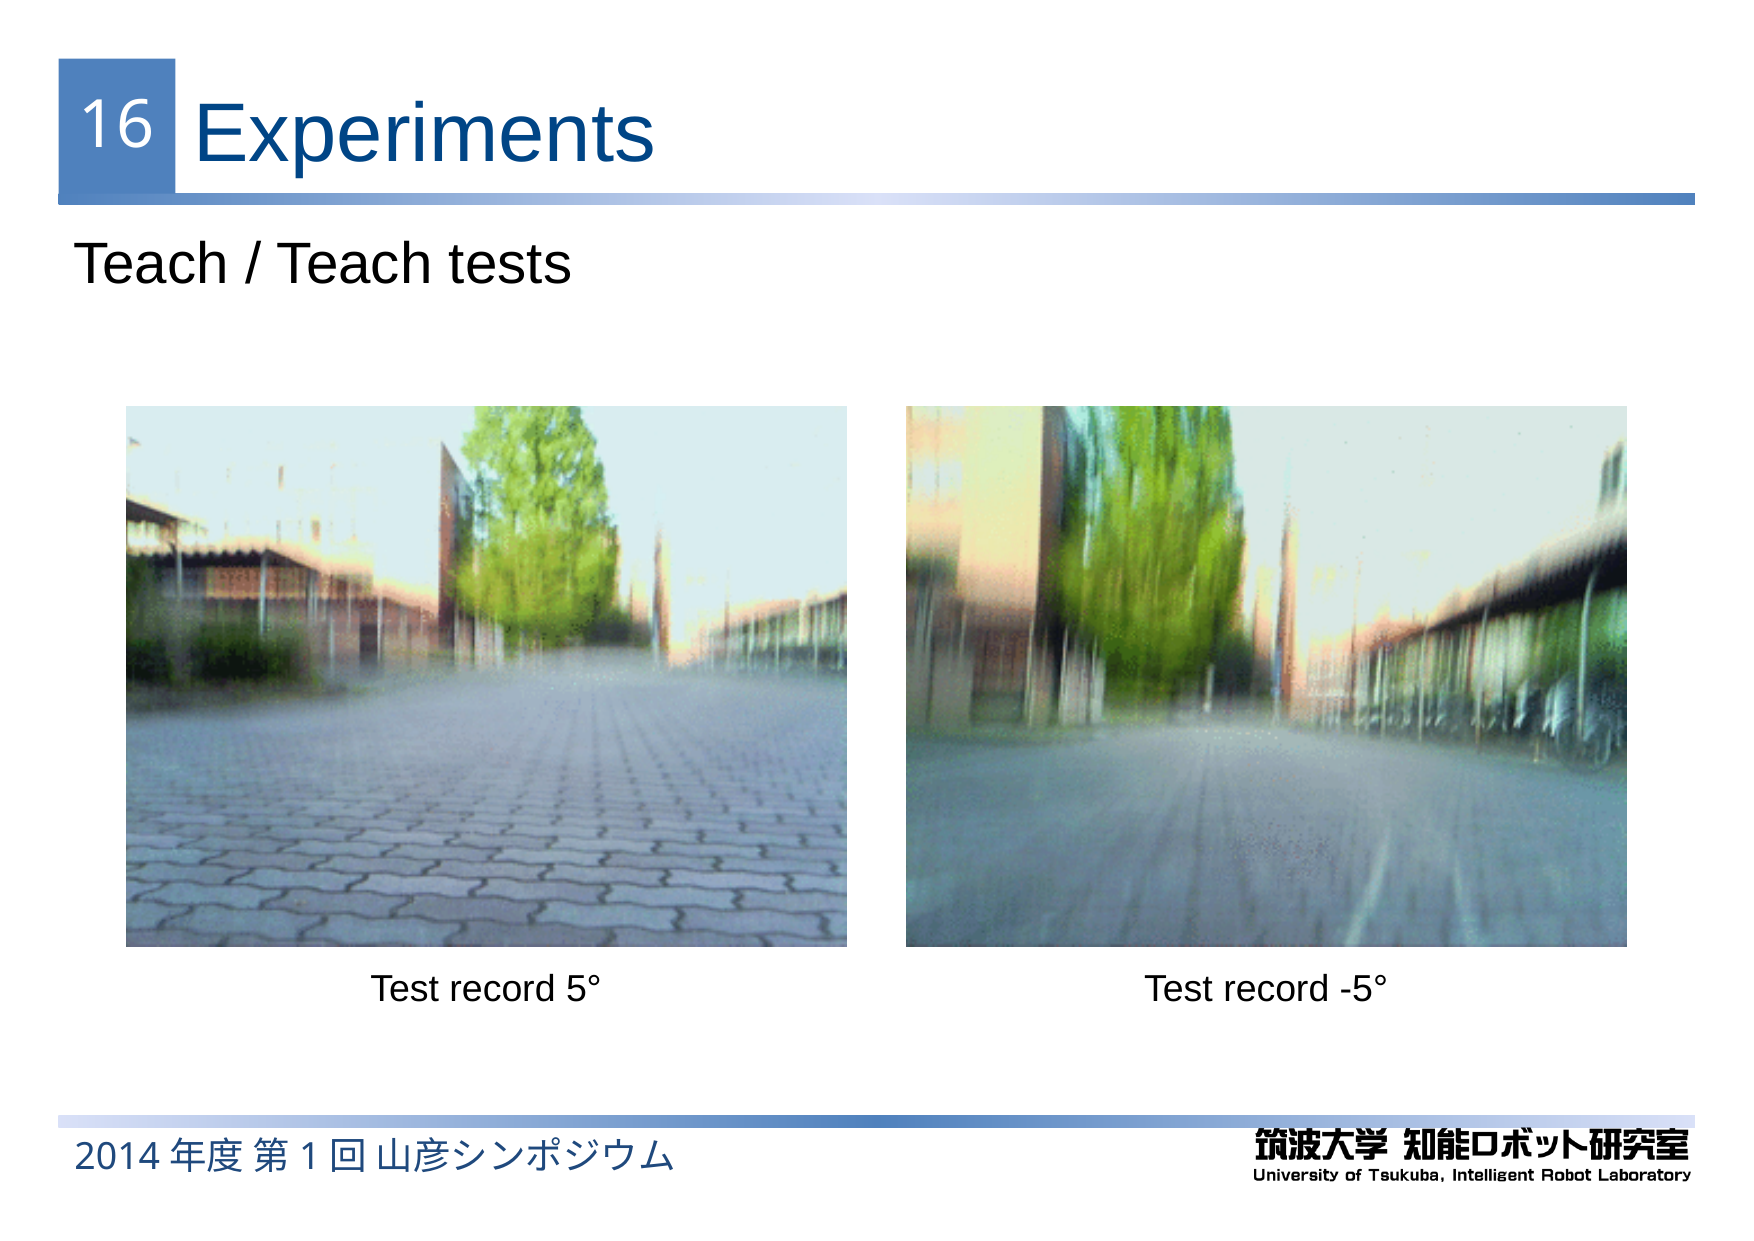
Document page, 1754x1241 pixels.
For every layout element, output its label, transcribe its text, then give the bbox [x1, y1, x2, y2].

picture [126, 406, 847, 947]
picture [1252, 1127, 1691, 1182]
picture [906, 406, 1627, 947]
title Experiments [193, 61, 1651, 205]
text_box Test record 5° [355, 959, 617, 1017]
text_box Test record -5° [1129, 959, 1403, 1017]
text_box Teach / Teach tests [58, 223, 1289, 304]
